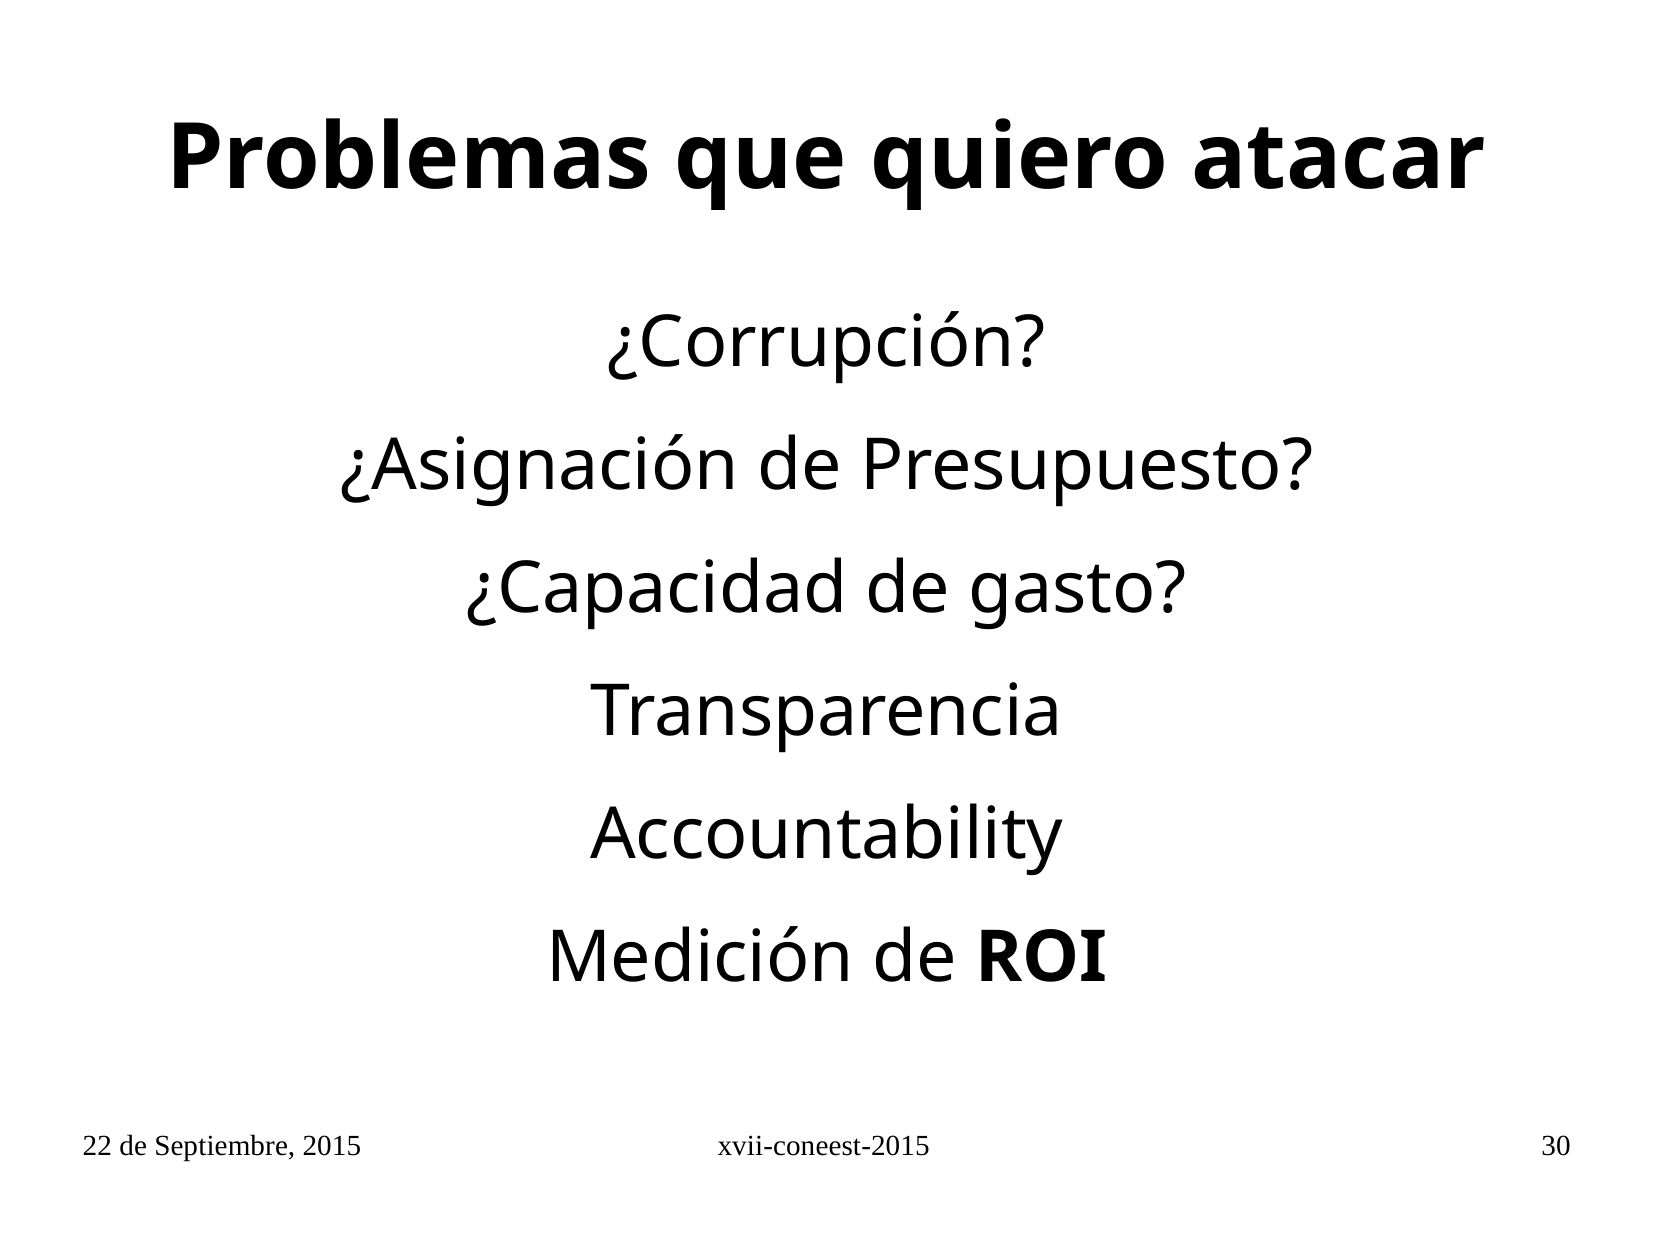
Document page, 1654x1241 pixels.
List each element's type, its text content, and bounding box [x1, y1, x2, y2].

list ¿Corrupción? ¿Asignación de Presupuesto? ¿Capacidad de gasto? Transparencia Accountability Medición de ROI [82, 290, 1571, 1010]
title Problemas que quiero atacar [82, 49, 1571, 257]
